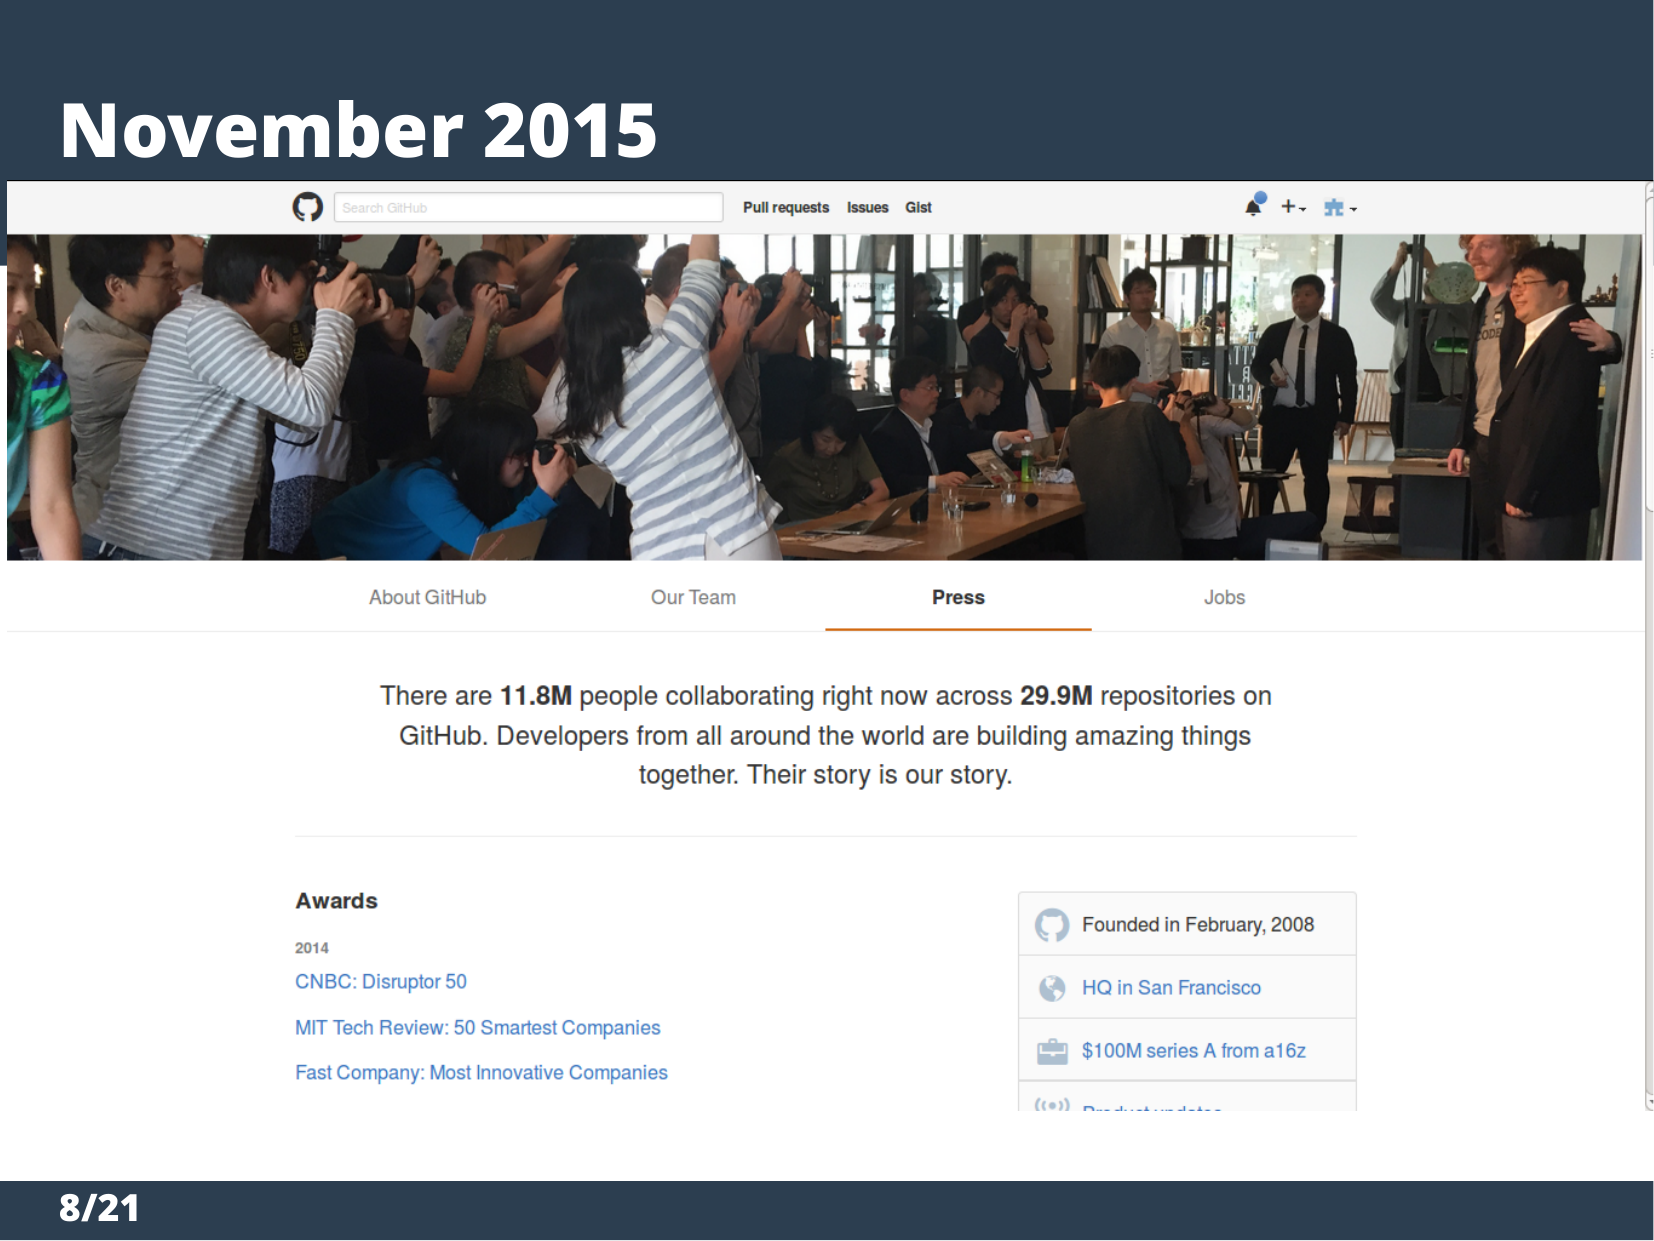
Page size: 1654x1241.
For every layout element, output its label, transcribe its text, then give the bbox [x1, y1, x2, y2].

picture [7, 180, 1654, 1111]
title November 2015 [59, 49, 1595, 180]
